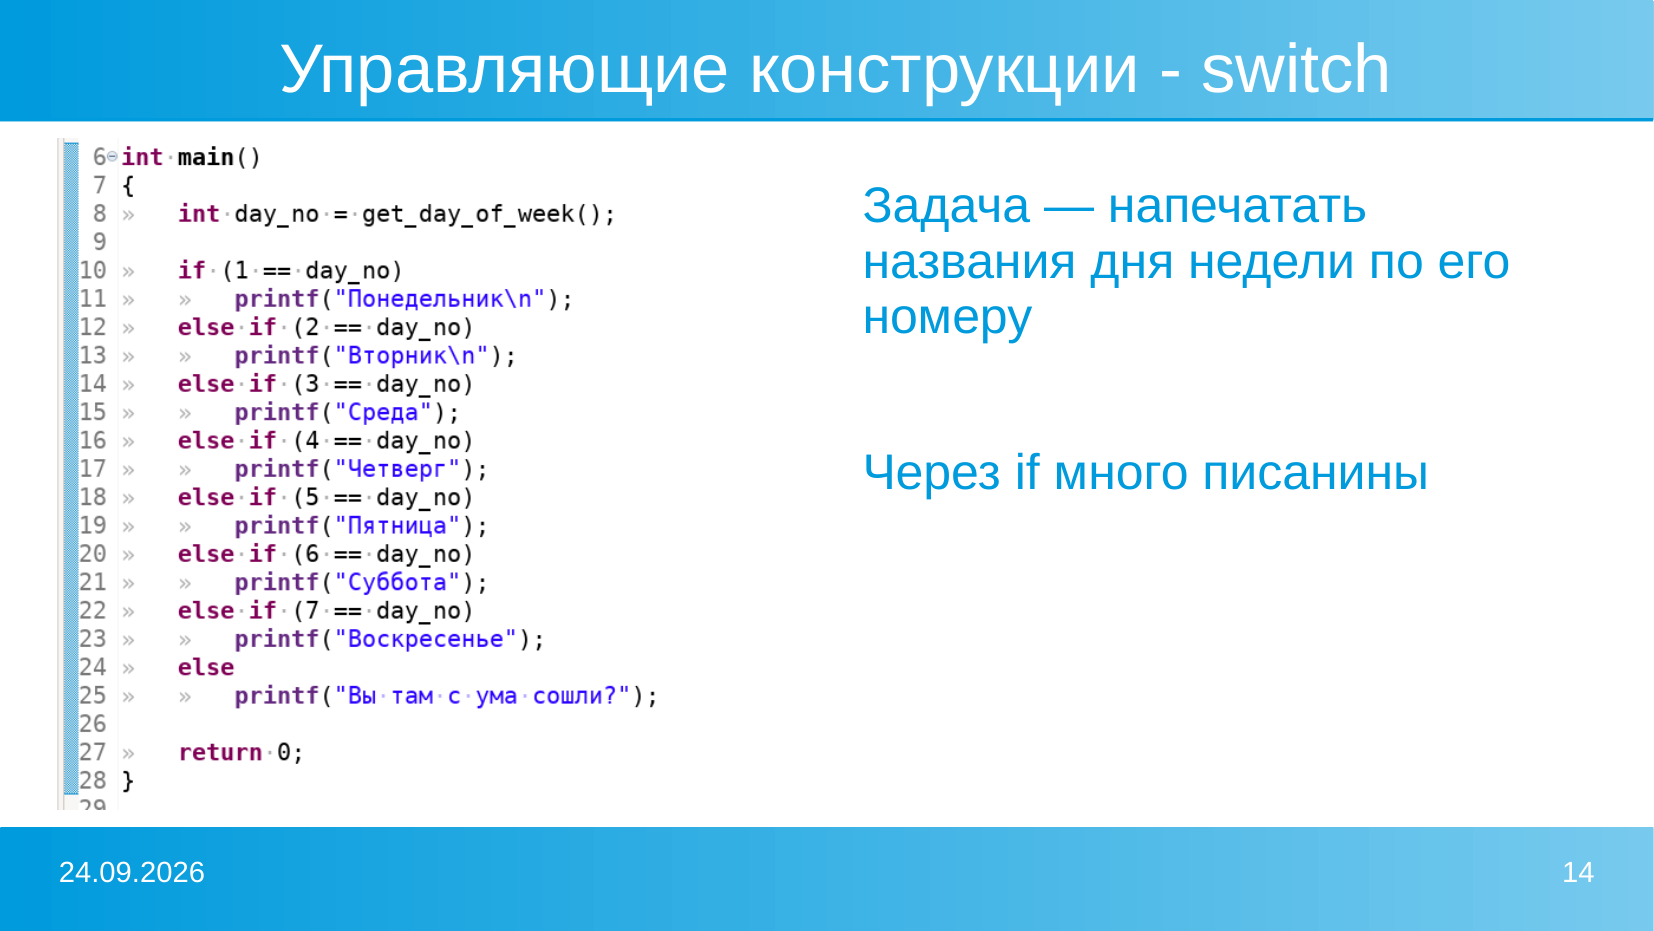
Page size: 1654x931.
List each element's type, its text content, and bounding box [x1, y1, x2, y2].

list Задача — напечатать названия дня недели по его номеру Через if много писанины [862, 177, 1595, 638]
title Управляющие конструкции - switch [59, 29, 1595, 108]
picture [55, 138, 681, 810]
